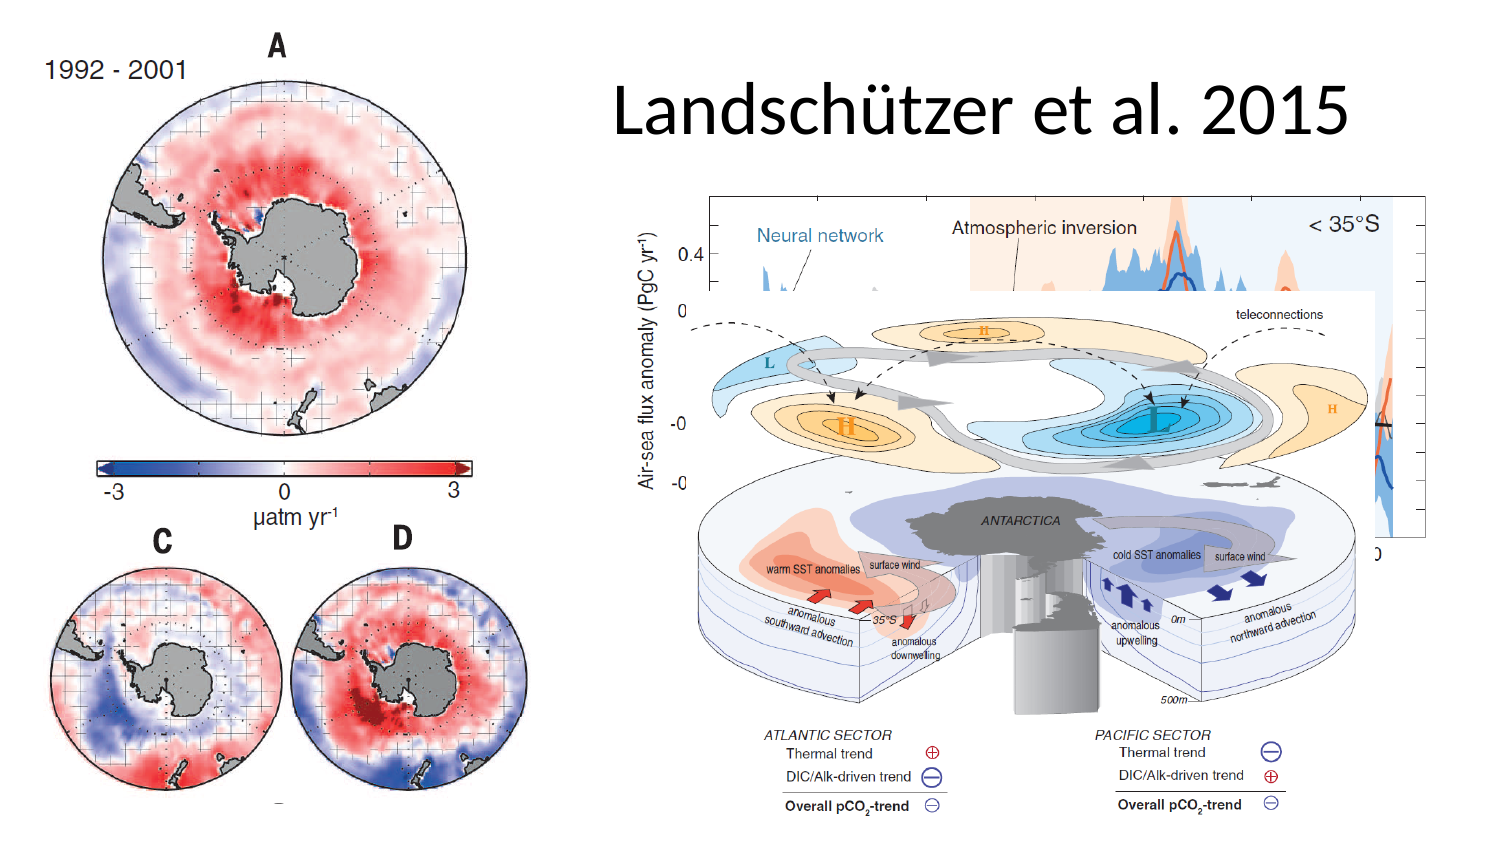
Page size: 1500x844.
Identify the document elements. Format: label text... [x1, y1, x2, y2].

picture [29, 20, 541, 804]
title Landschützer et al. 2015 [541, 33, 1426, 175]
picture [631, 189, 1429, 823]
